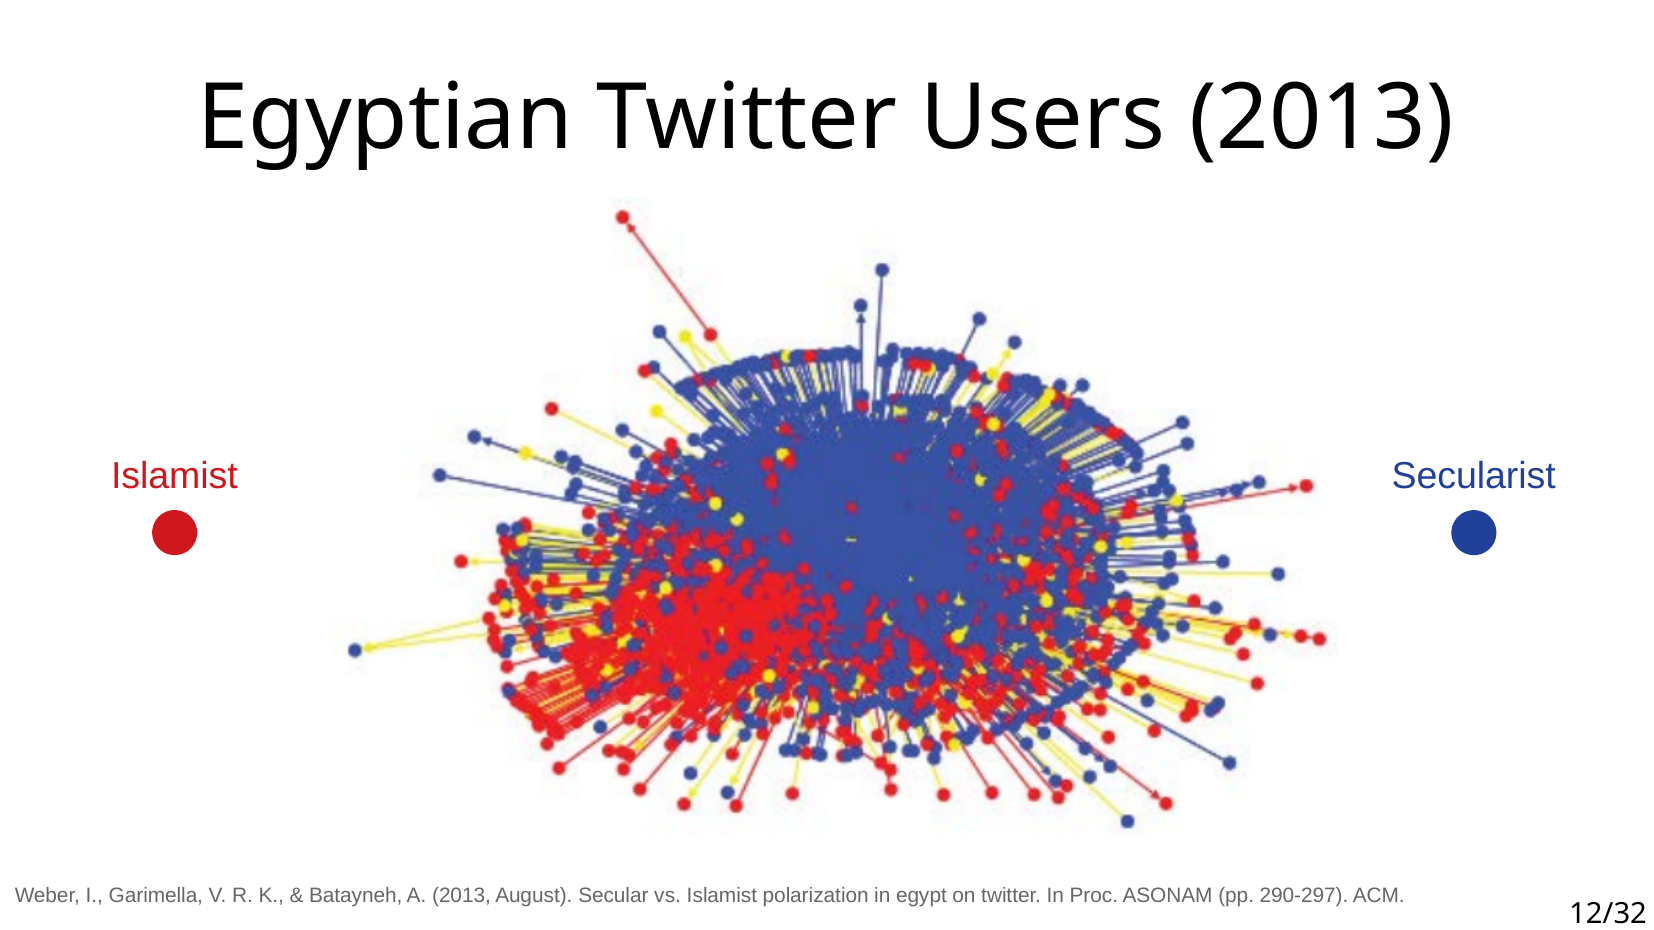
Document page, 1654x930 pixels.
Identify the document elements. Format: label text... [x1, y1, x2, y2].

text_box Secularist [1346, 447, 1602, 504]
text_box Weber, I., Garimella, V. R. K., & Batayneh, A. (2013, August). Secular vs. Islamist polarization in egypt on twitter. In Proc. ASONAM (pp. 290-297). ACM. [0, 876, 1531, 915]
text_box [1451, 510, 1497, 556]
text_box Islamist [47, 447, 303, 504]
title Egyptian Twitter Users (2013) [82, 1, 1571, 225]
picture [300, 179, 1360, 860]
text_box [152, 510, 198, 556]
